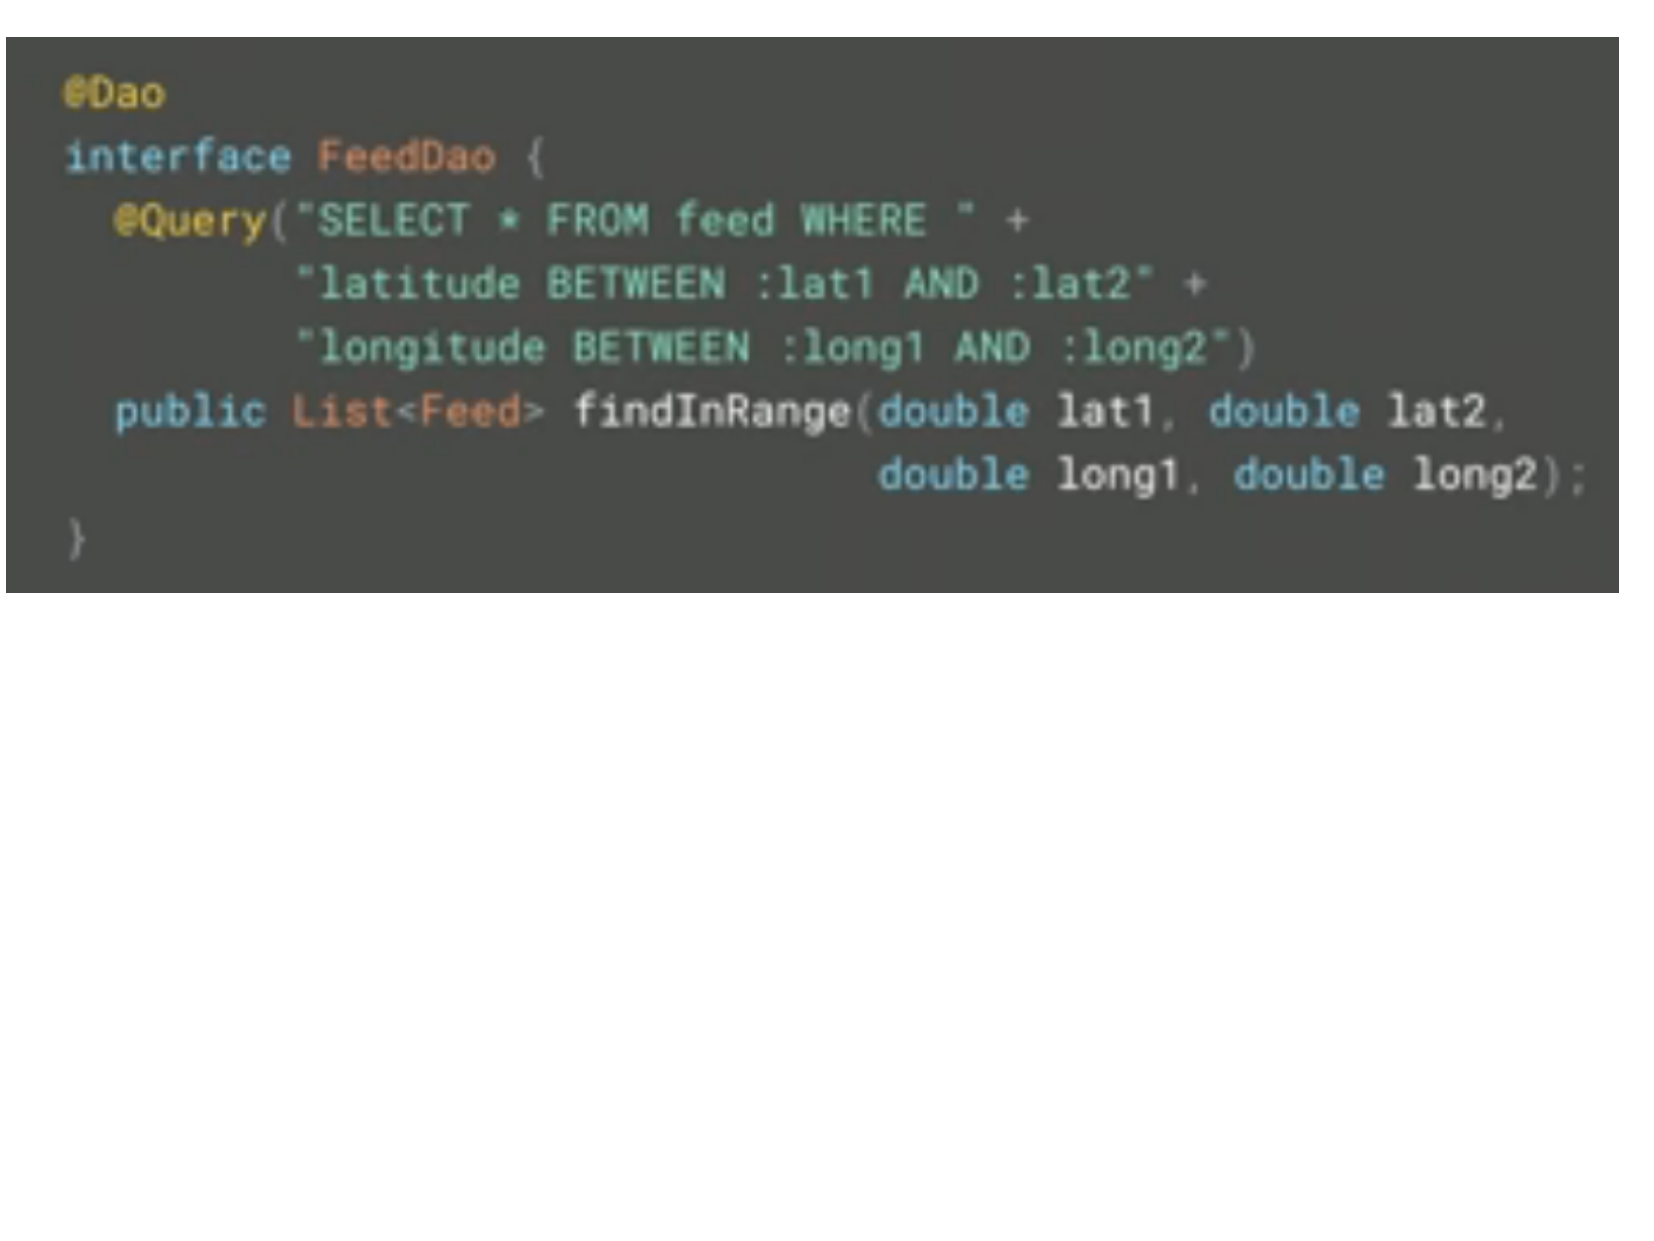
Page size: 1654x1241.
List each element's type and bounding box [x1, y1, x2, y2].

picture [6, 37, 1619, 593]
